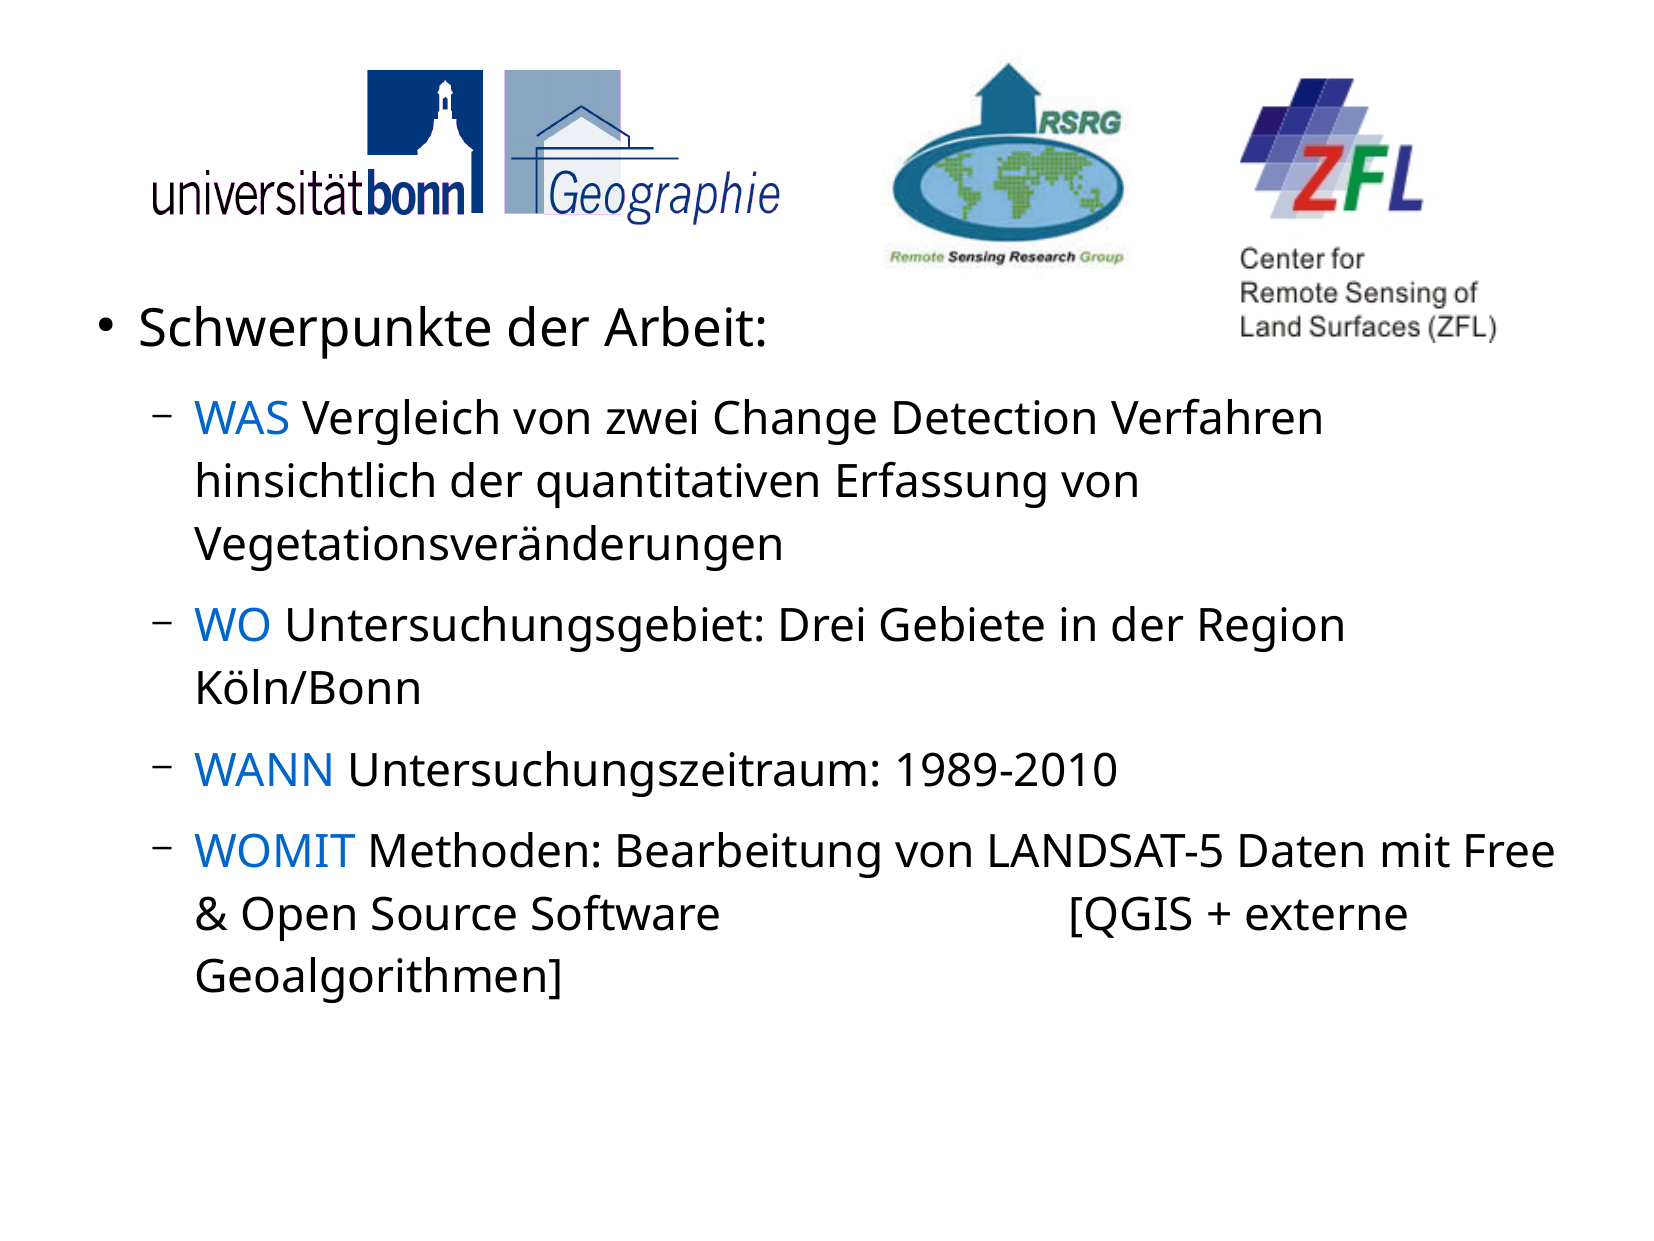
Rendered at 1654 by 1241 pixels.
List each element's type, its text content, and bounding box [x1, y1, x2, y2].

picture [870, 43, 1146, 297]
picture [1240, 43, 1619, 343]
list Schwerpunkte der Arbeit: WAS Vergleich von zwei Change Detection Verfahren hinsichtlich der quantitativen Erfassung von Vegetationsveränderungen WO Untersuchungsgebiet: Drei Gebiete in der Region Köln/Bonn WANN Untersuchungszeitraum: 1989-2010 WOMIT Methoden: Bearbeitung von LANDSAT-5 Daten mit Free & Open Source Software [QGIS + externe Geoalgorithmen] [82, 290, 1571, 1010]
picture [153, 70, 780, 225]
